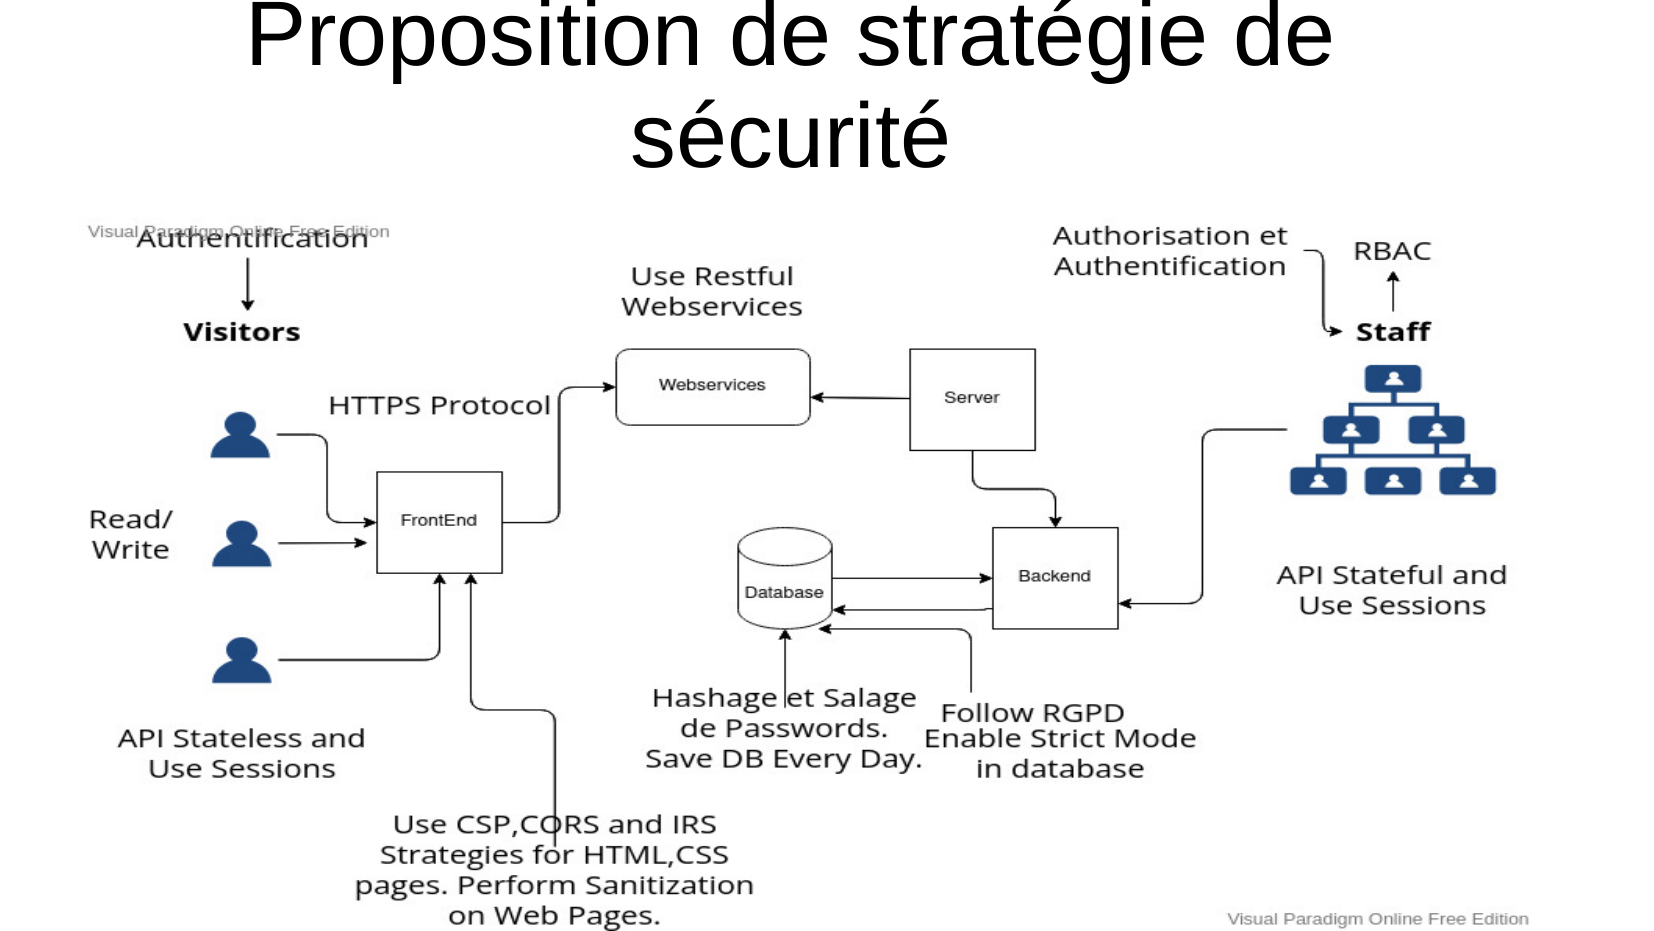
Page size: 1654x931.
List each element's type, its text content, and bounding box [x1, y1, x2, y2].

picture [78, 217, 1538, 931]
title Proposition de stratégie de sécurité [11, 0, 1501, 188]
